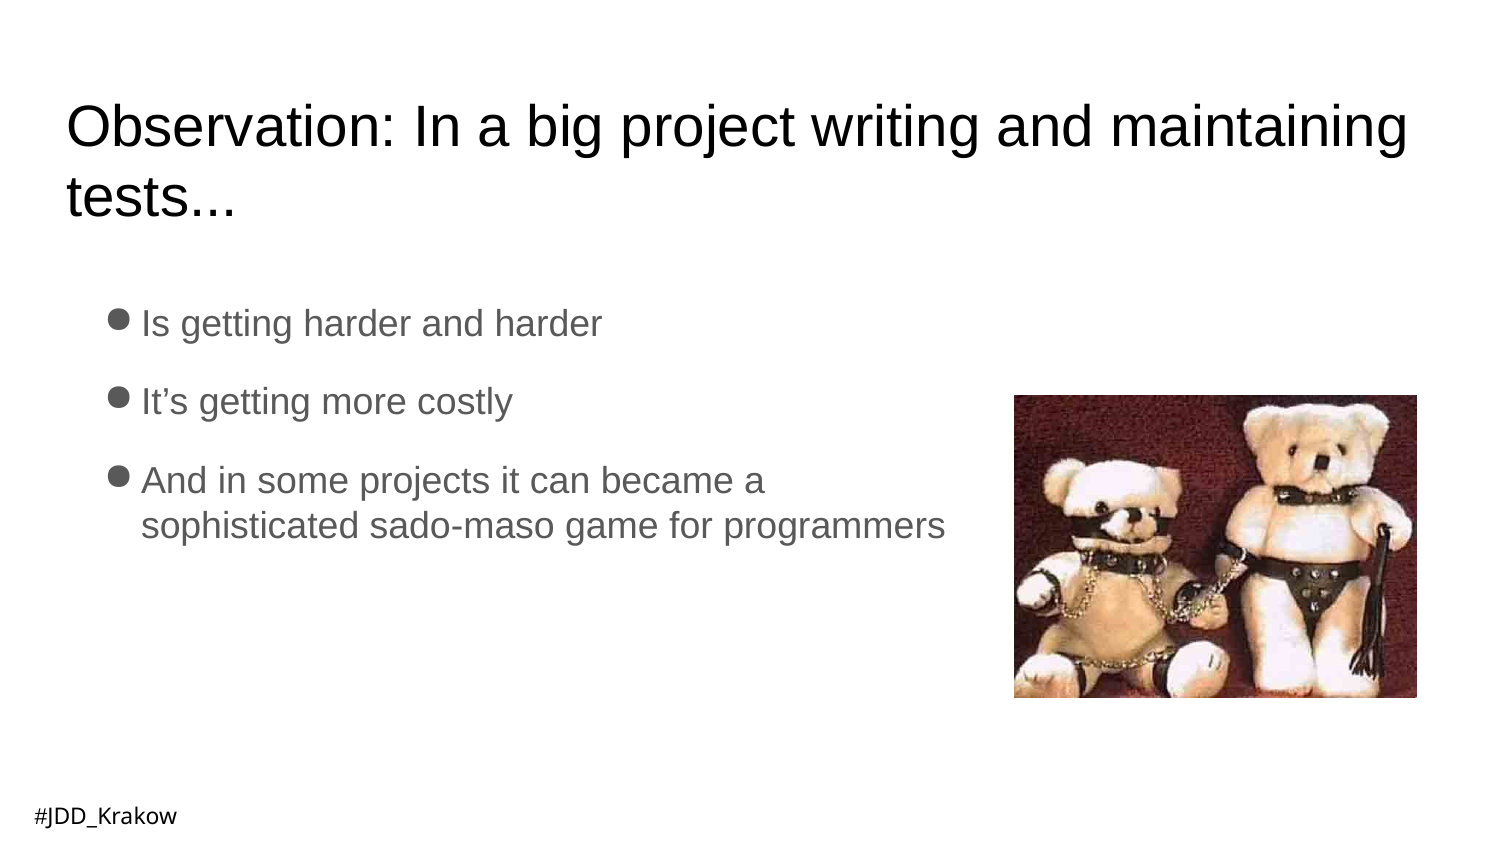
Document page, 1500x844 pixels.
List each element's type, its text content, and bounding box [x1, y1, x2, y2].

text_box #JDD_Krakow [0, 786, 247, 844]
title Observation: In a big project writing and maintaining tests... [51, 72, 1449, 167]
list Is getting harder and harder It’s getting more costly And in some projects it can became a sophisticated sado-maso game for programmers [51, 284, 1449, 750]
picture [1014, 395, 1417, 698]
